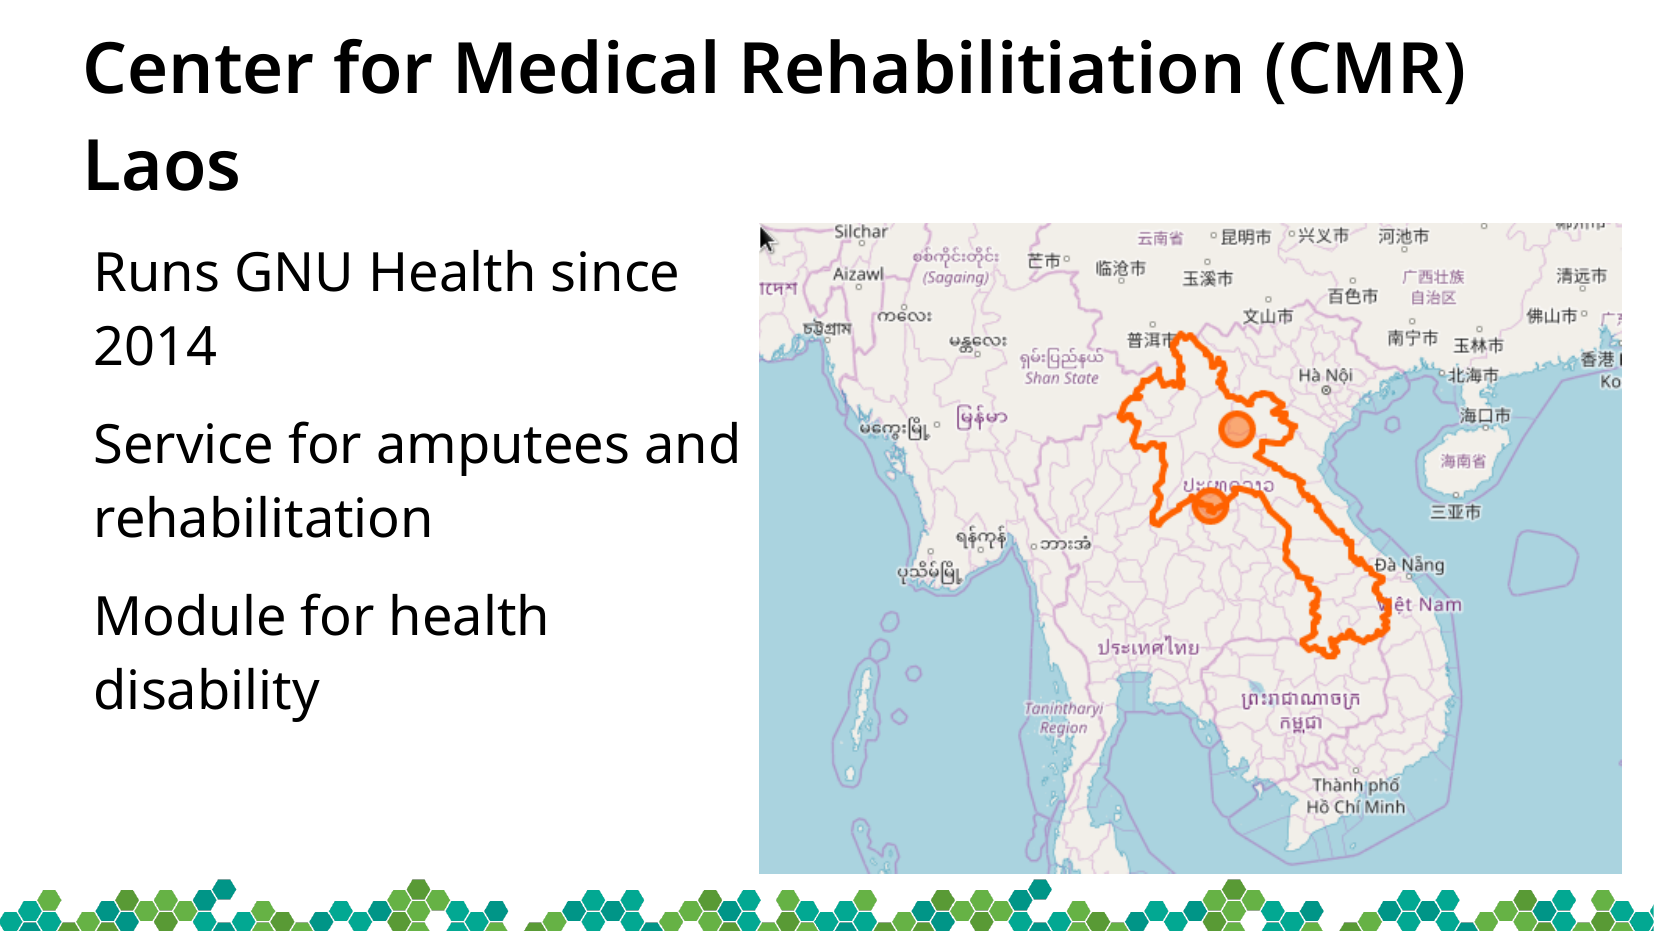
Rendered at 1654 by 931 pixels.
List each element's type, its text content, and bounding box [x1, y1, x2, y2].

picture [0, 223, 1654, 931]
list Runs GNU Health since 2014 Service for amputees and rehabilitation Module for health disability [93, 233, 759, 849]
title Center for Medical Rehabilitiation (CMR) Laos [82, 37, 1571, 193]
